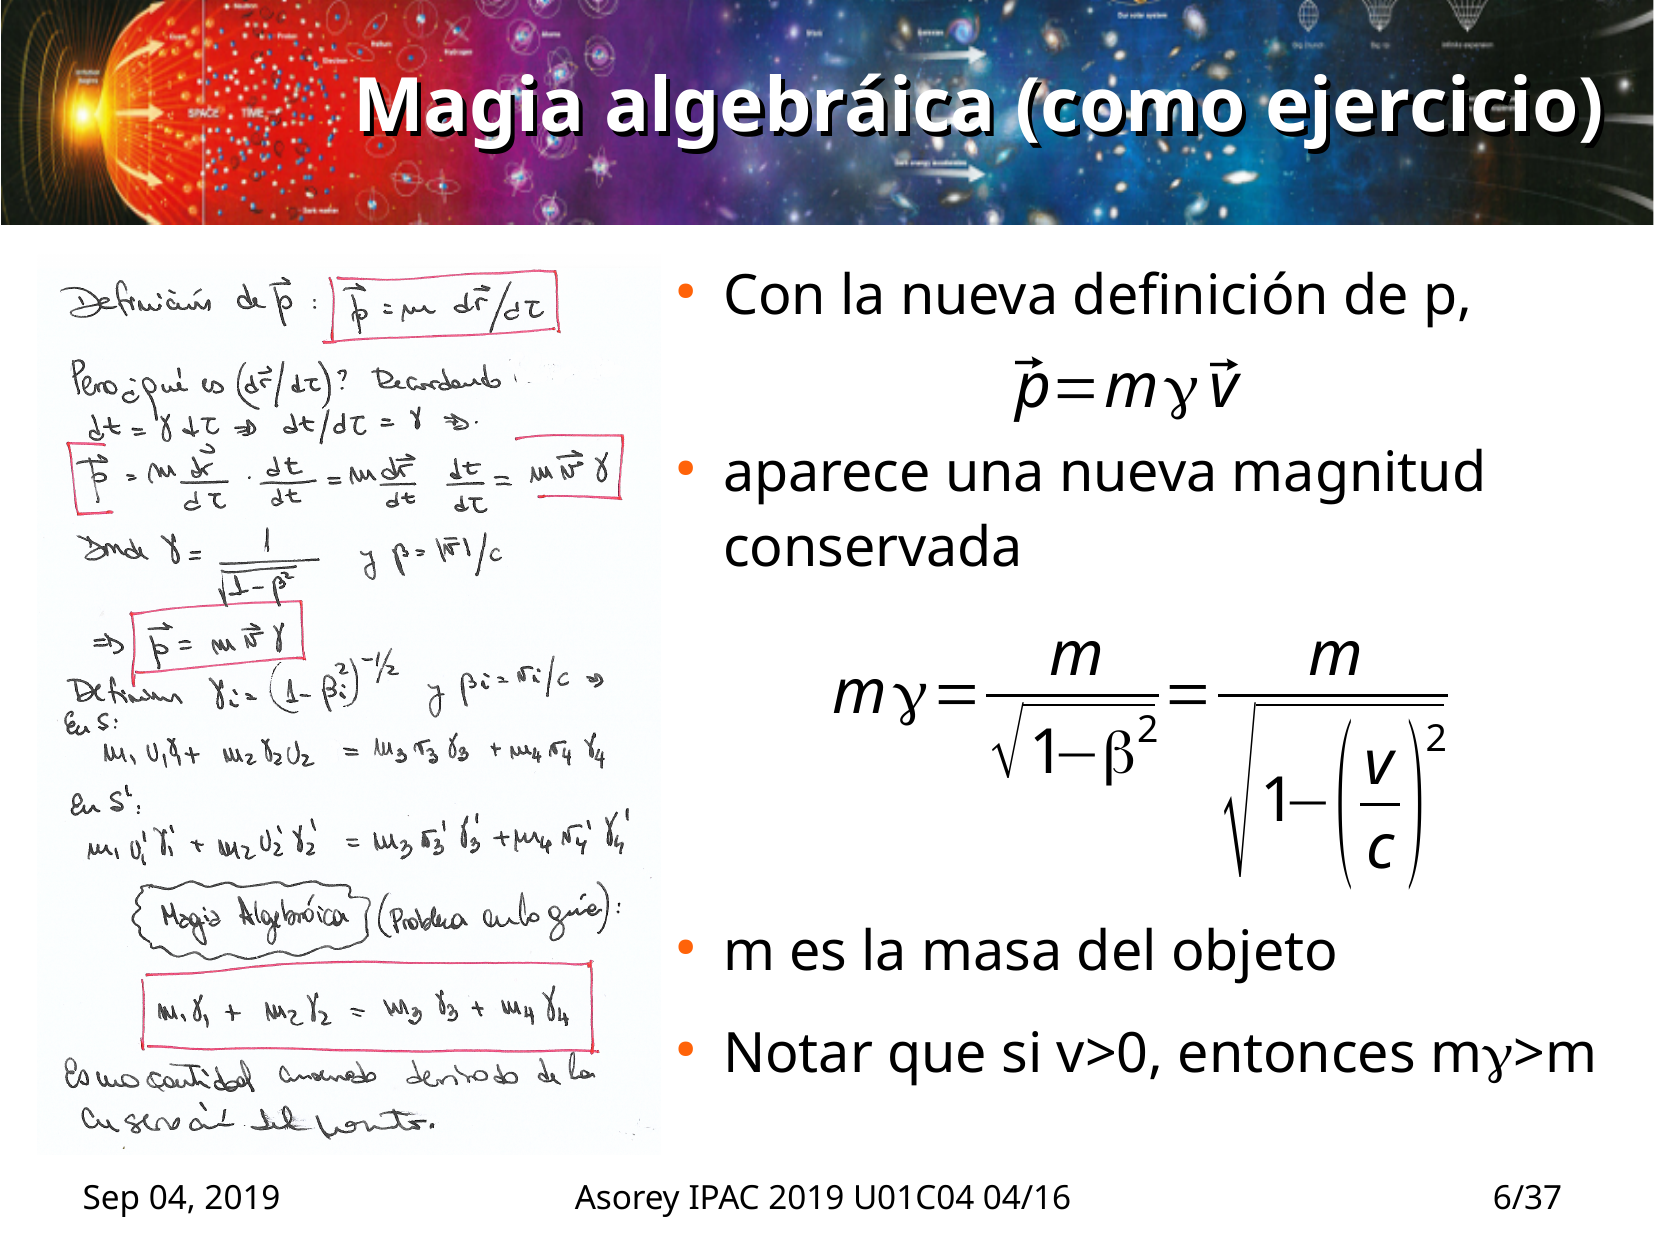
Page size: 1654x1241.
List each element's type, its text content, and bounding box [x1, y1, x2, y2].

list Con la nueva definición de p, aparece una nueva magnitud conservada m es la masa del objeto Notar que si v>0, entonces mg>m [660, 255, 1606, 1156]
chart [1005, 347, 1249, 423]
picture [1, 0, 1654, 225]
chart [825, 615, 1458, 893]
title Magia algebráica (como ejercicio) [45, 15, 1606, 191]
picture [37, 254, 661, 1156]
